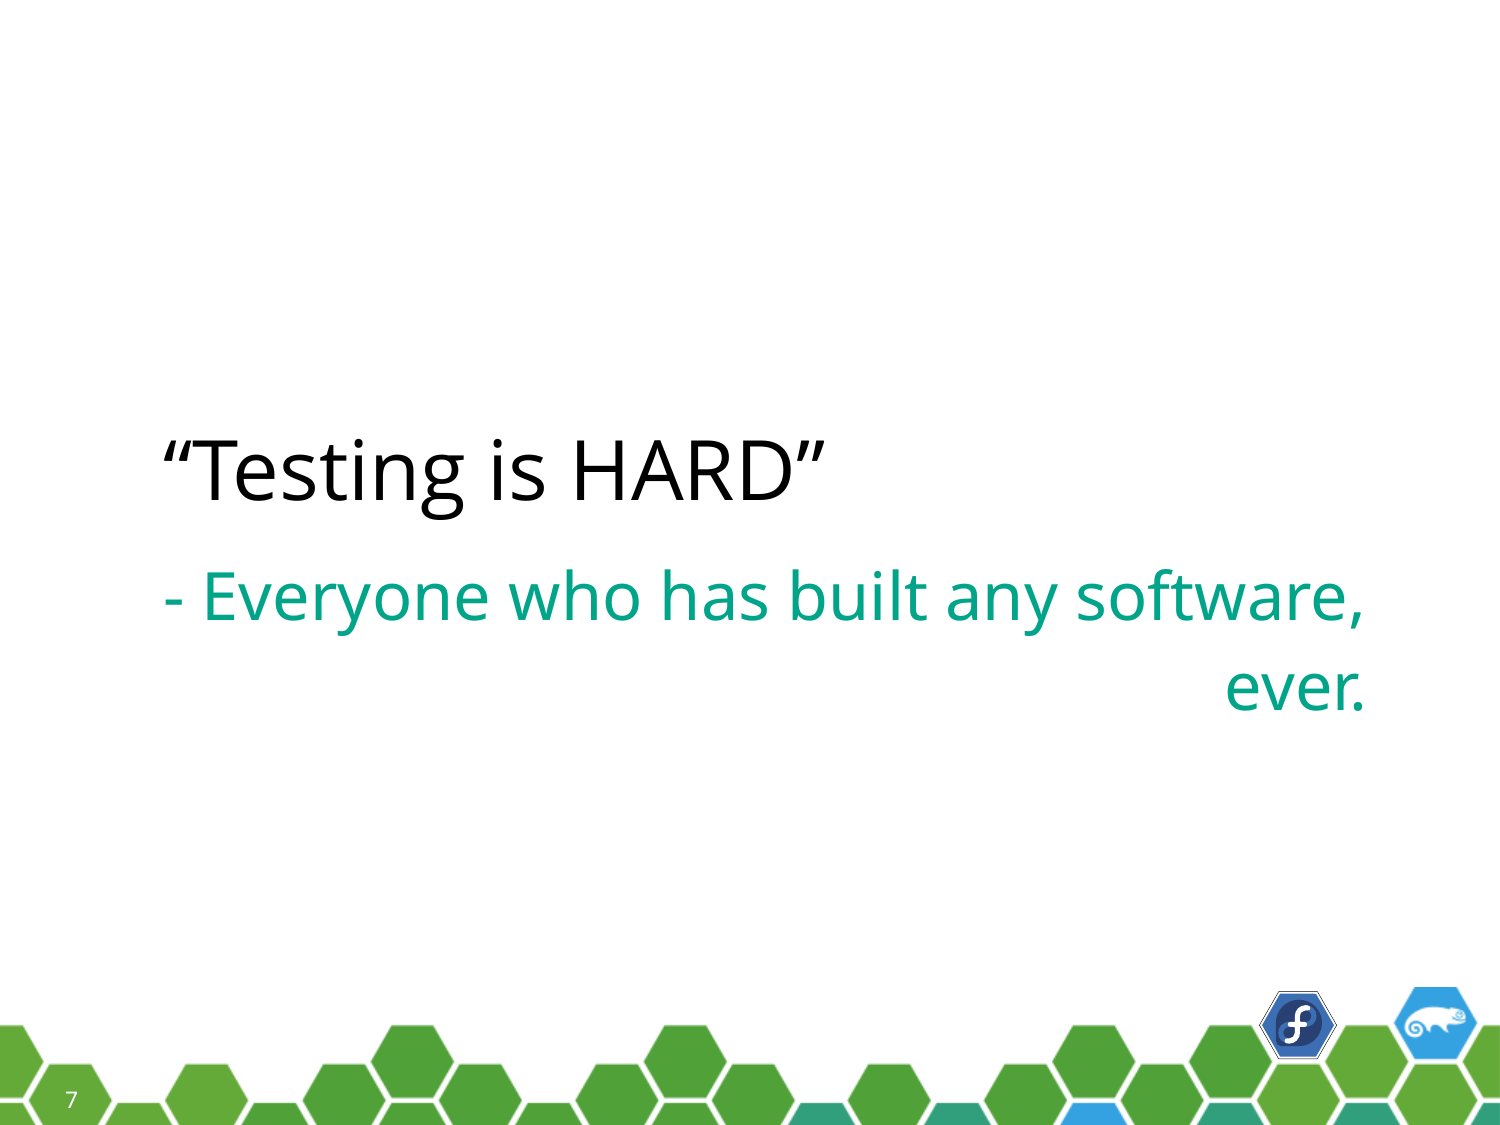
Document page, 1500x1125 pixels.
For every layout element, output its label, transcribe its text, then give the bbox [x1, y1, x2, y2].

picture [0, 987, 1500, 1125]
list “Testing is HARD” - Everyone who has built any software, ever. [135, 273, 1372, 927]
